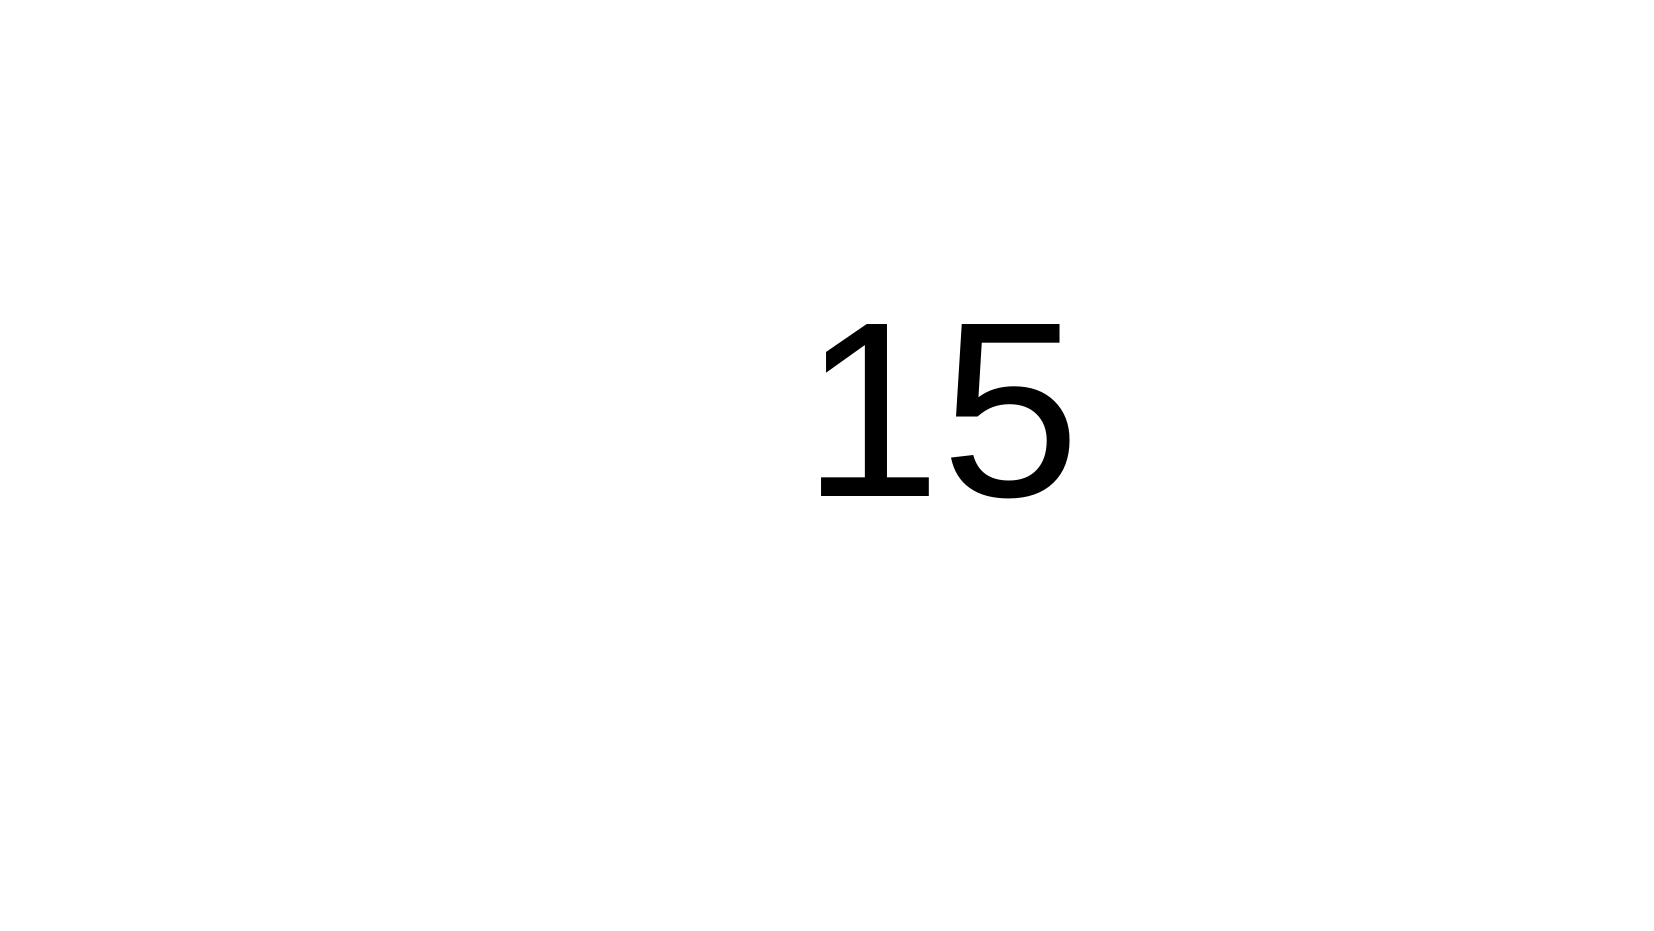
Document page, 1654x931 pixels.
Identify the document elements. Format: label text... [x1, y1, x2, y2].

title 15 [474, 250, 1409, 571]
